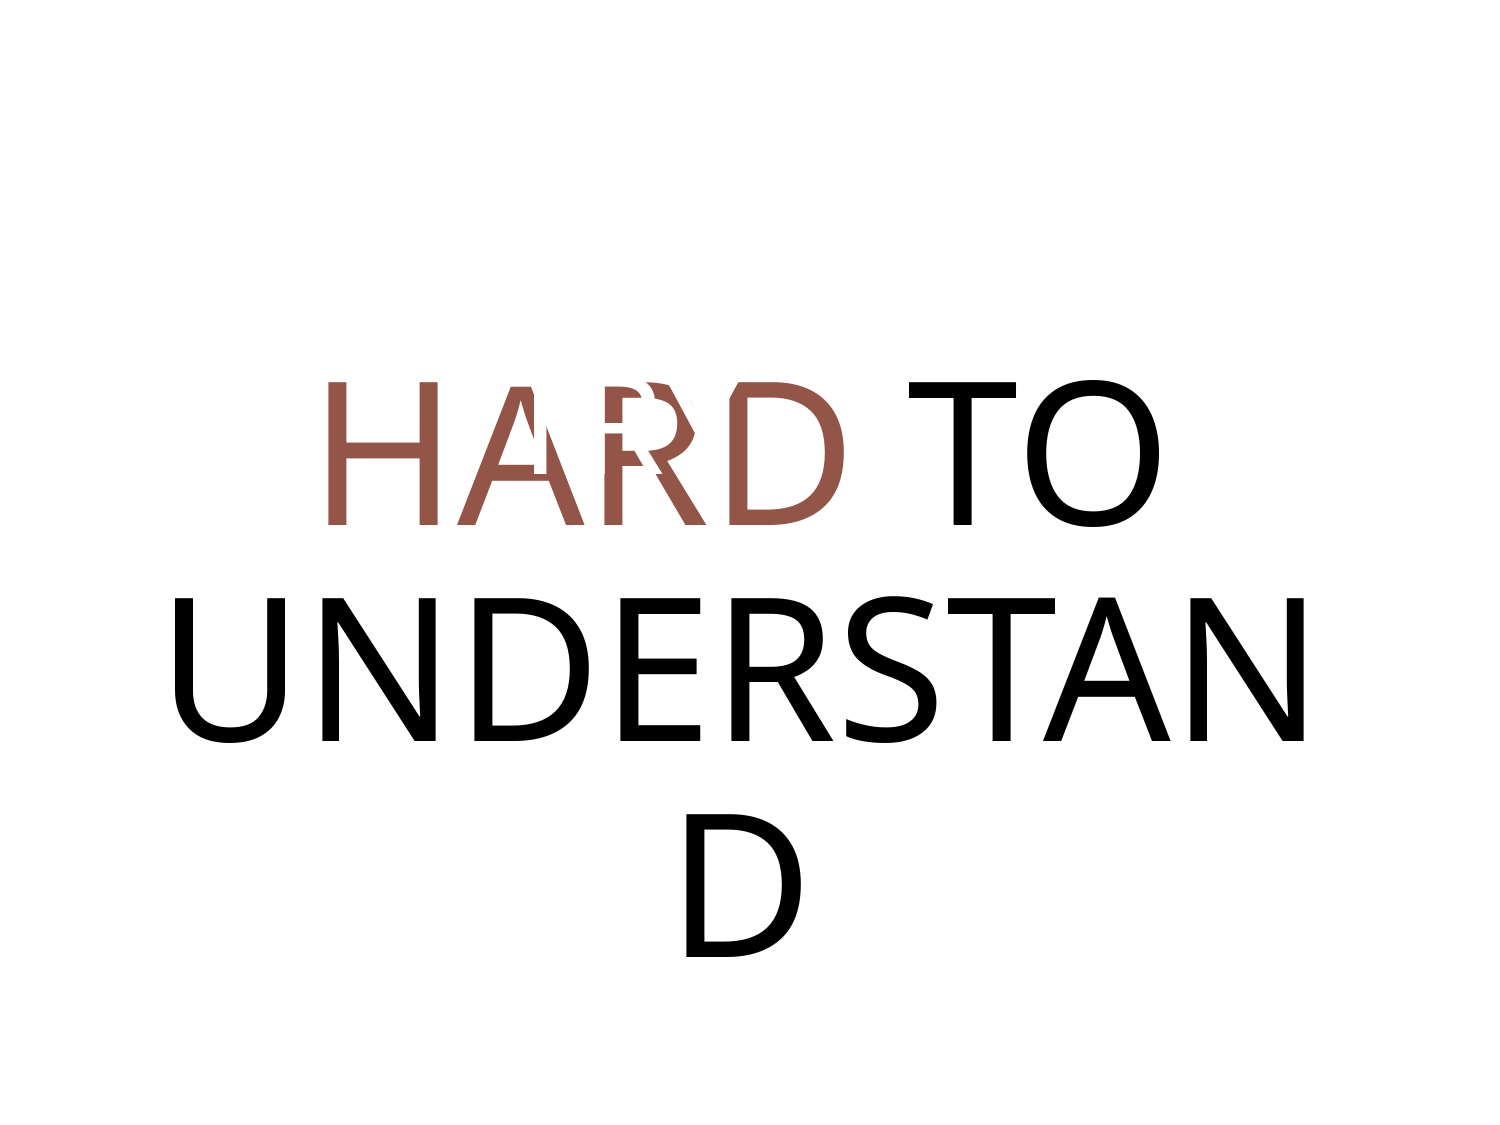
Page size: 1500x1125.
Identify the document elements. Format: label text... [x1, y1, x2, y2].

text_box TRY [487, 329, 741, 512]
title HARD TO UNDERSTAND [103, 345, 1379, 738]
